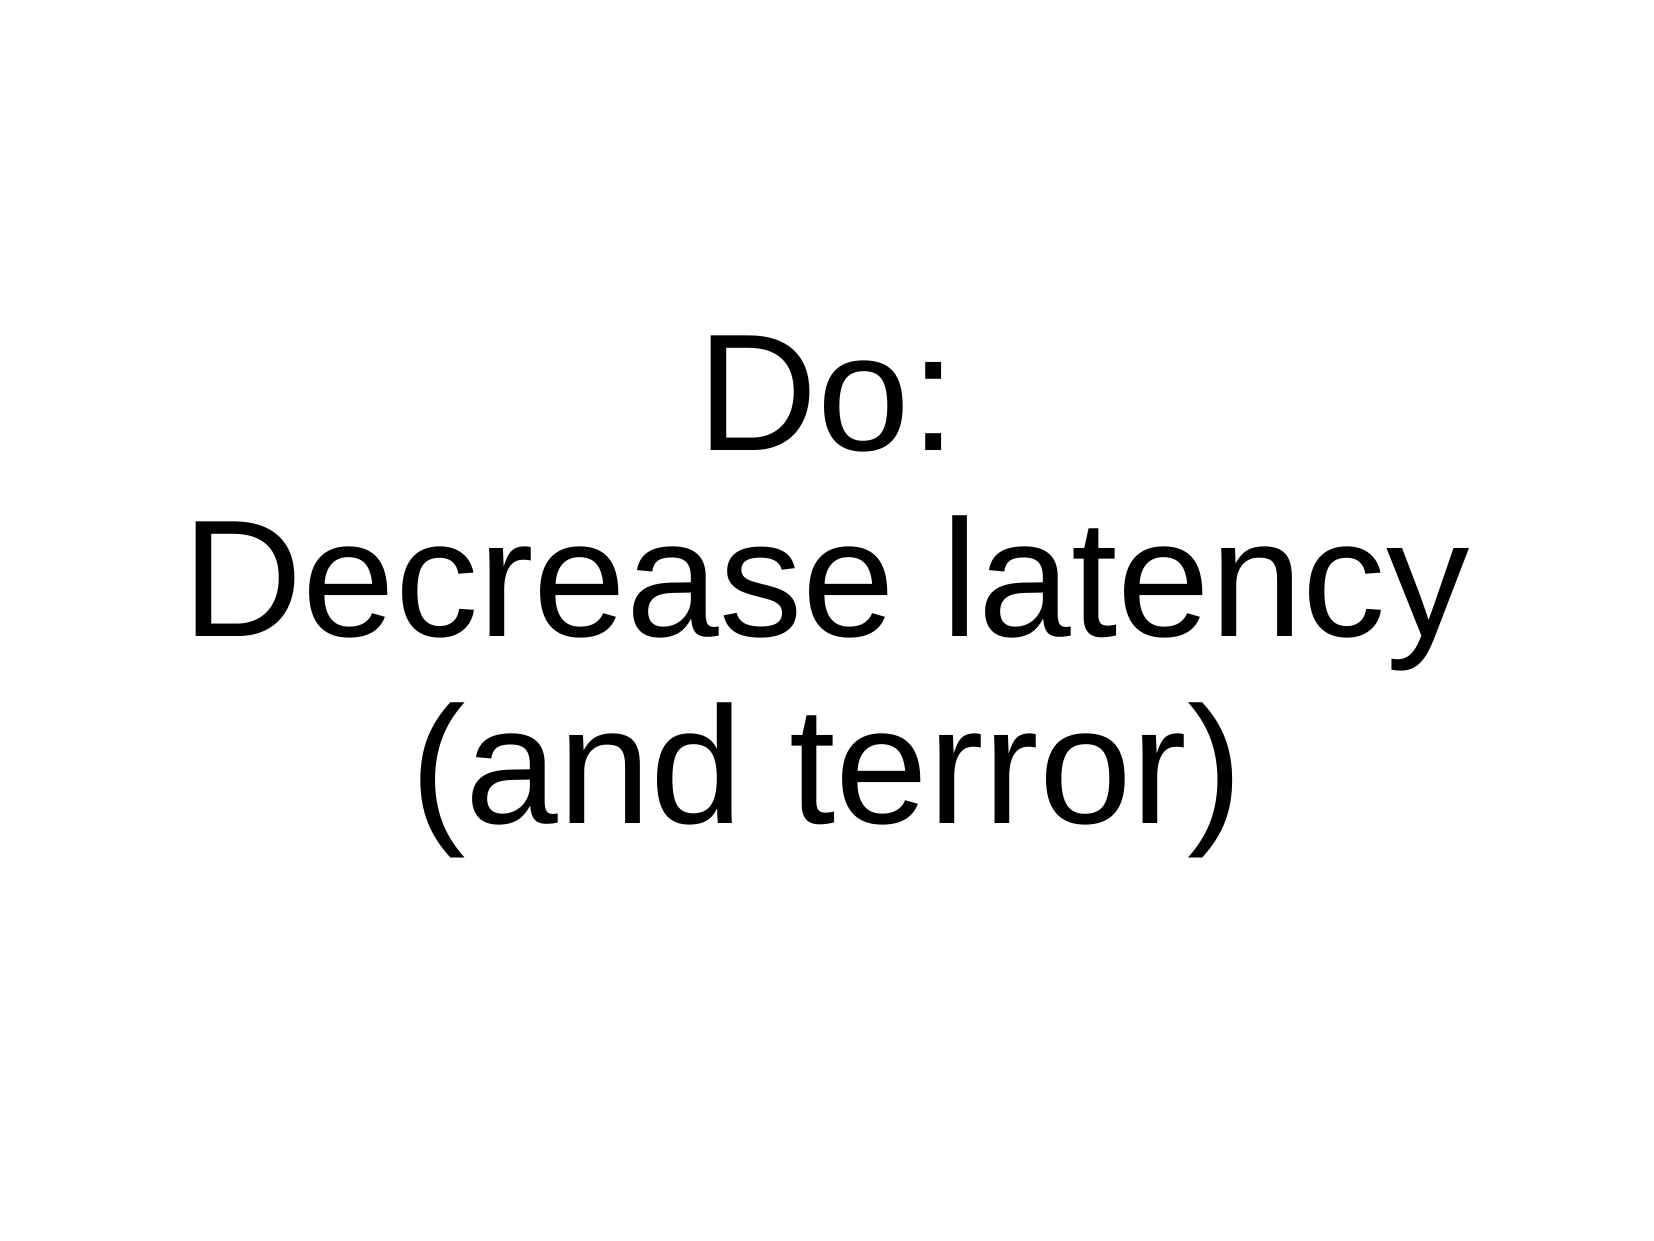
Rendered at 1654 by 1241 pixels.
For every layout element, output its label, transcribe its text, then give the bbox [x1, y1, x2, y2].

subtitle Do: Decrease latency (and terror) [82, 49, 1571, 1109]
